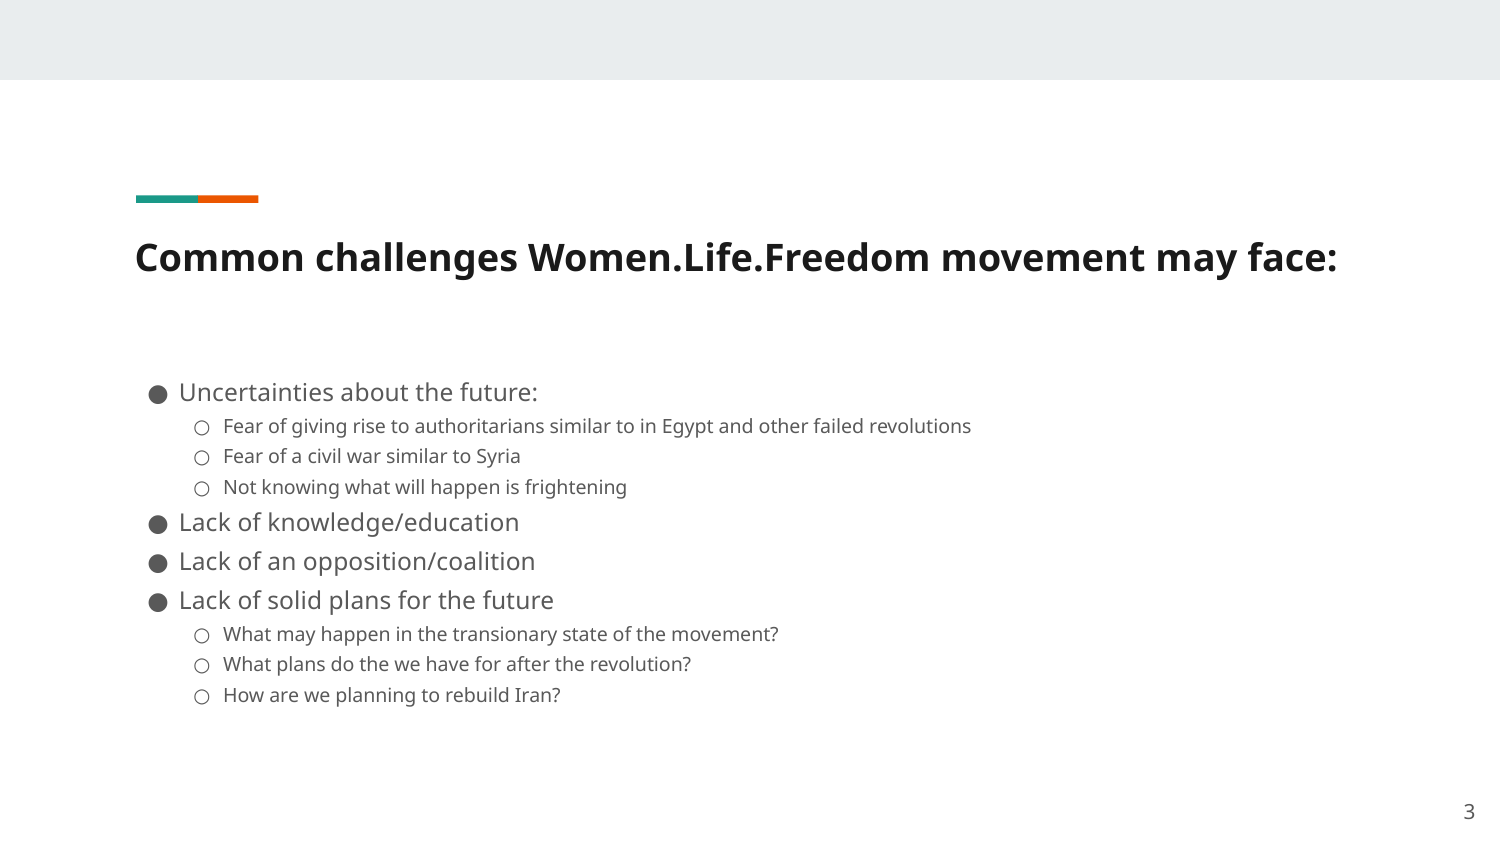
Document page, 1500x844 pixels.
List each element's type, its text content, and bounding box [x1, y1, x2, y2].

title Common challenges Women.Life.Freedom movement may face: [119, 216, 1381, 305]
list Uncertainties about the future: Fear of giving rise to authoritarians similar to in Egypt and other failed revolutions Fear of a civil war similar to Syria Not knowing what will happen is frightening Lack of knowledge/education Lack of an opposition/coalition Lack of solid plans for the future What may happen in the transionary state of the movement? What plans do the we have for after the revolution? How are we planning to rebuild Iran? [119, 354, 1381, 726]
slide_number <number> [1400, 779, 1491, 844]
